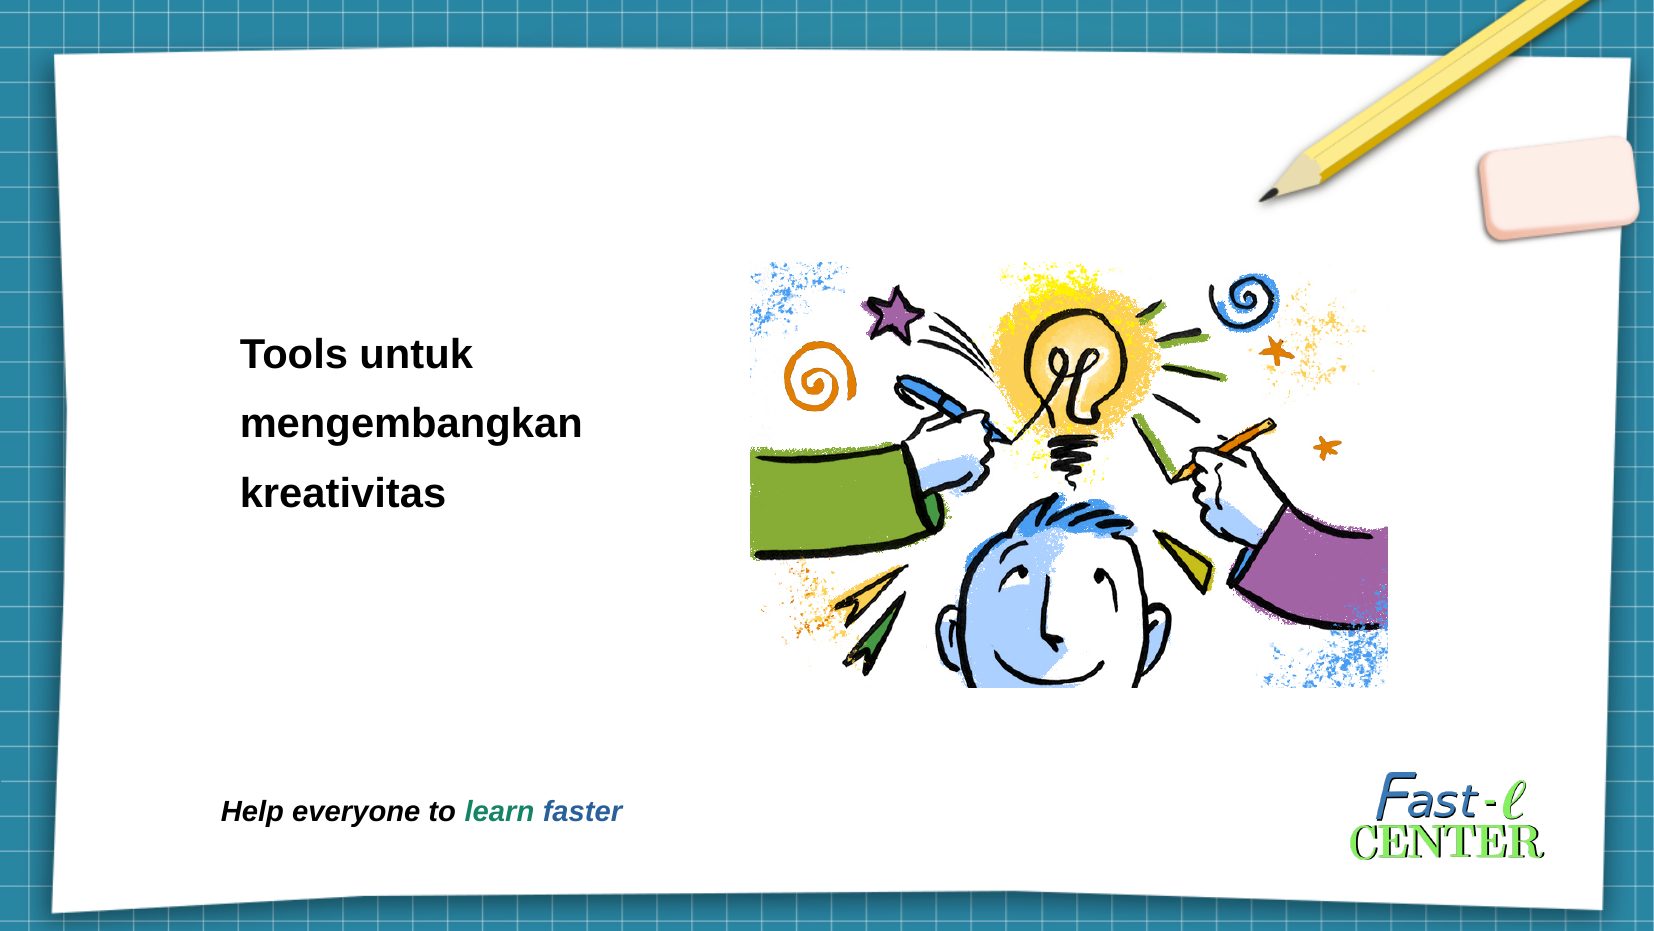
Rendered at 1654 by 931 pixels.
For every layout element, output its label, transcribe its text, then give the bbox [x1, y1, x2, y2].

text_box Help everyone to learn faster [206, 787, 638, 836]
picture [0, 0, 1654, 931]
text_box Tools untuk mengembangkan kreativitas [225, 300, 634, 488]
